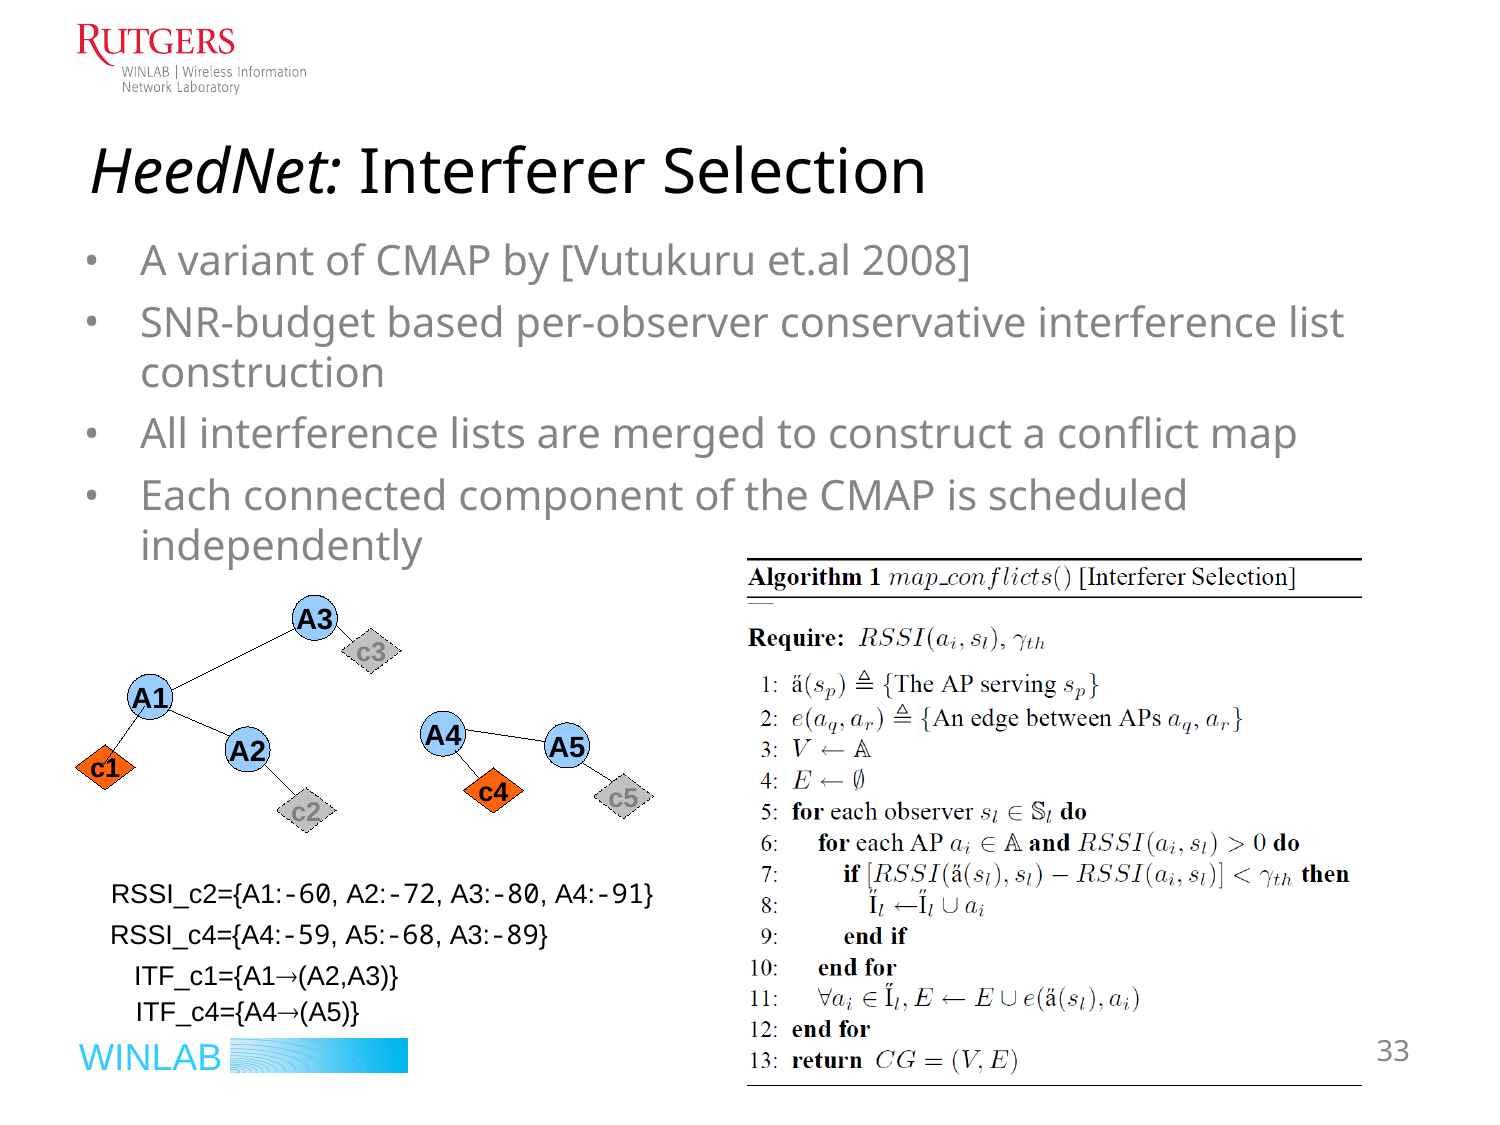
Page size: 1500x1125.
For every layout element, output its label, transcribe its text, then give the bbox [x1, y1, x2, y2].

text_box c3 [340, 628, 402, 674]
text_box RSSI_c4={A4:-59, A5:-68, A3:-89} [37, 909, 621, 980]
text_box A5 [544, 722, 590, 768]
text_box ITF_c1={A1(A2,A3)} [72, 980, 460, 999]
title HeedNet: Interferer Selection [75, 99, 1426, 226]
text_box c4 [463, 767, 524, 813]
text_box c5 [593, 773, 654, 819]
text_box c2 [276, 787, 337, 833]
text_box RSSI_c2={A1:-60, A2:-72, A3:-80, A4:-91} [25, 868, 739, 916]
text_box A2 [225, 726, 271, 772]
text_box c1 [75, 744, 136, 790]
picture [742, 554, 1367, 1088]
picture [230, 1038, 383, 1073]
text_box A4 [420, 711, 466, 757]
text_box ITF_c4={A4(A5)} [72, 986, 423, 1035]
text_box A1 [127, 674, 173, 720]
list A variant of CMAP by [Vutukuru et.al 2008] SNR-budget based per-observer conservative interference list construction All interference lists are merged to construct a conflict map Each connected component of the CMAP is scheduled independently [69, 226, 1495, 969]
text_box A3 [292, 595, 338, 641]
